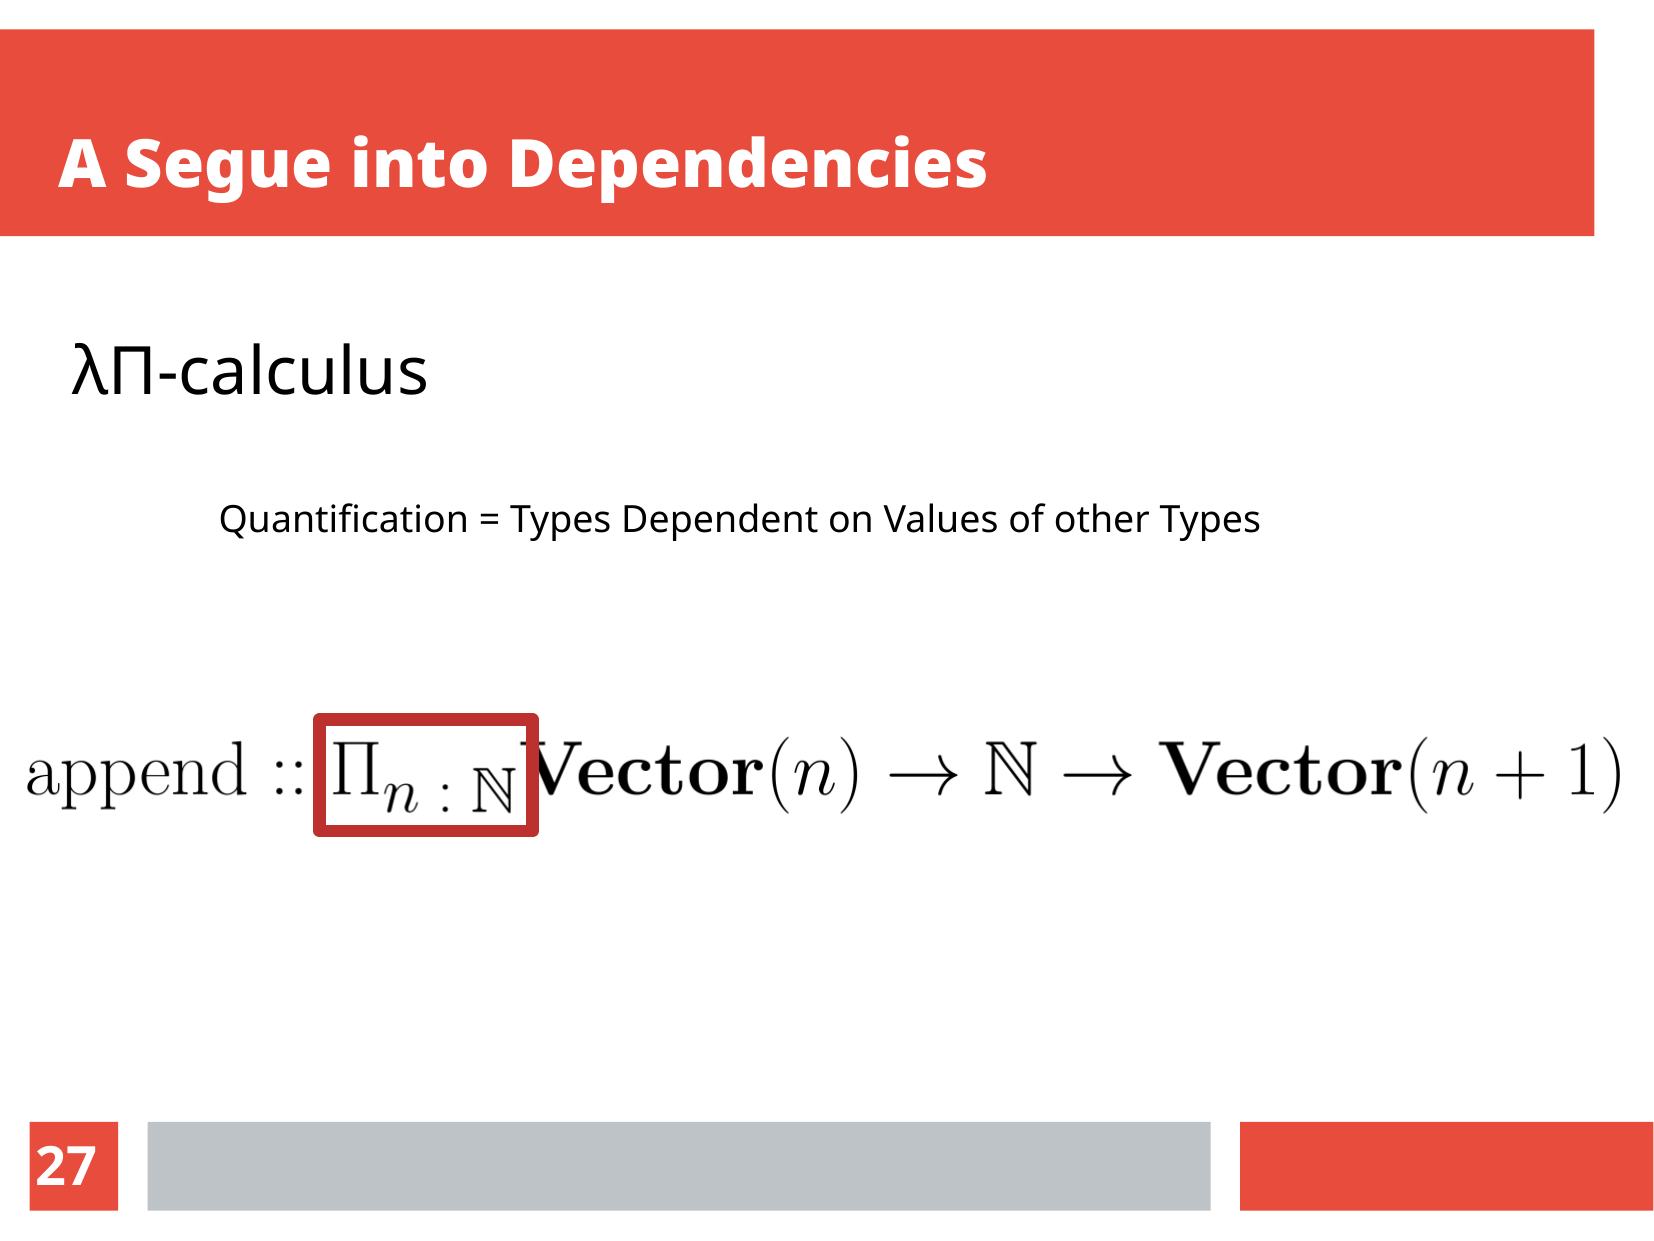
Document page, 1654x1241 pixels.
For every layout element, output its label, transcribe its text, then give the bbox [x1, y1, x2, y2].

text_box 27 [20, 1119, 254, 1210]
picture [326, 726, 526, 825]
picture [9, 717, 313, 832]
text_box Quantification = Types Dependent on Values of other Types [203, 485, 1350, 544]
title A Segue into Dependencies [59, 58, 1595, 207]
text_box λΠ-calculus [57, 315, 472, 409]
picture [539, 717, 1638, 832]
